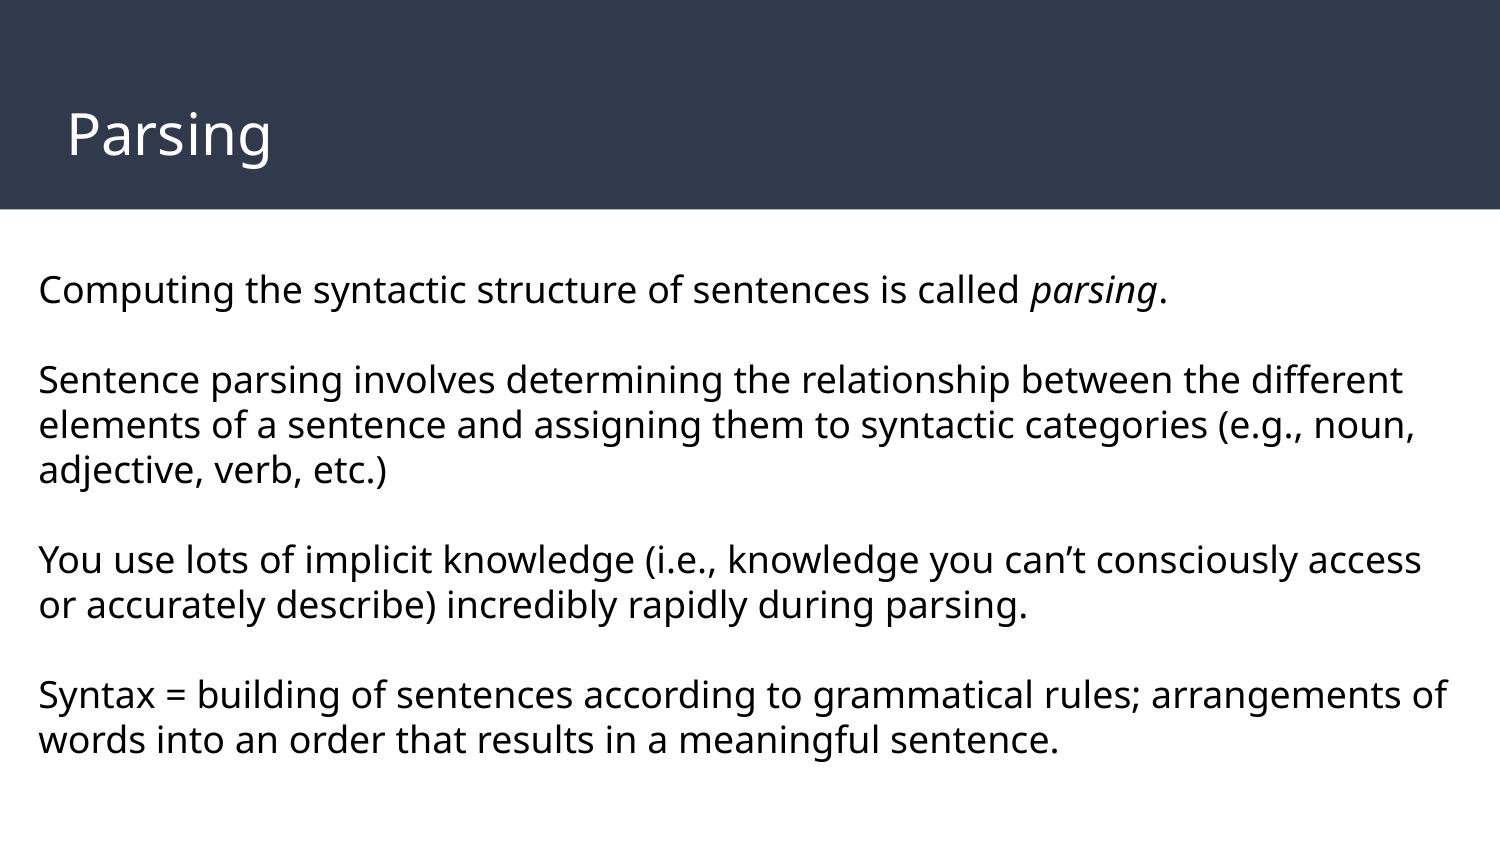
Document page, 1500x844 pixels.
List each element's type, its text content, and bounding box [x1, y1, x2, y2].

text_box Computing the syntactic structure of sentences is called parsing. Sentence parsing involves determining the relationship between the different elements of a sentence and assigning them to syntactic categories (e.g., noun, adjective, verb, etc.) You use lots of implicit knowledge (i.e., knowledge you can’t consciously access or accurately describe) incredibly rapidly during parsing. Syntax = building of sentences according to grammatical rules; arrangements of words into an order that results in a meaningful sentence. [23, 251, 1482, 784]
title Parsing [51, 82, 1449, 185]
